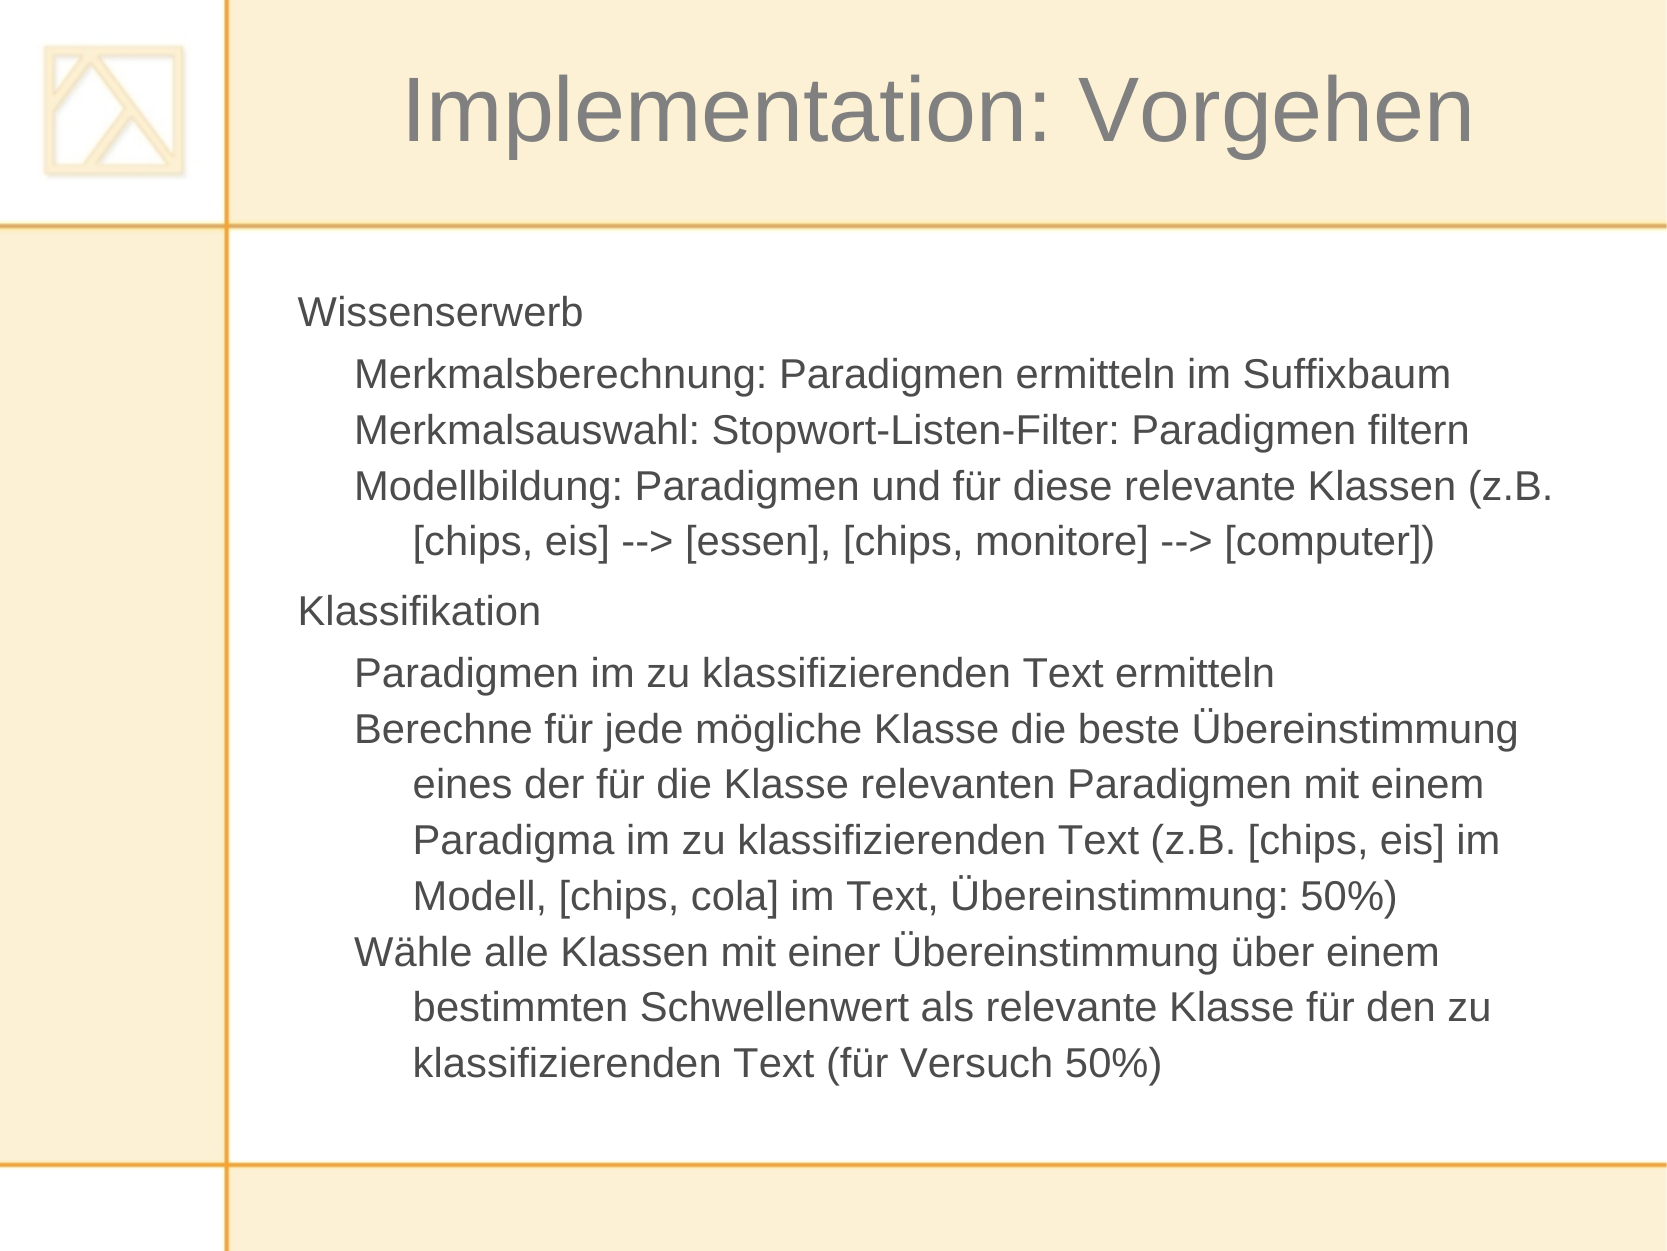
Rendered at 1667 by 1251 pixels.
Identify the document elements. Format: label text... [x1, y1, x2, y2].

picture [0, 0, 1667, 1251]
list Wissenserwerb Merkmalsberechnung: Paradigmen ermitteln im Suffixbaum Merkmalsauswahl: Stopwort-Listen-Filter: Paradigmen filtern Modellbildung: Paradigmen und für diese relevante Klassen (z.B. [chips, eis] --> [essen], [chips, monitore] --> [computer]) Klassifikation Paradigmen im zu klassifizierenden Text ermitteln Berechne für jede mögliche Klasse die beste Übereinstimmung eines der für die Klasse relevanten Paradigmen mit einem Paradigma im zu klassifizierenden Text (z.B. [chips, eis] im Modell, [chips, cola] im Text, Übereinstimmung: 50%) Wähle alle Klassen mit einer Übereinstimmung über einem bestimmten Schwellenwert als relevante Klasse für den zu klassifizierenden Text (für Versuch 50%) [268, 277, 1611, 1193]
title Implementation: Vorgehen [268, 0, 1611, 238]
